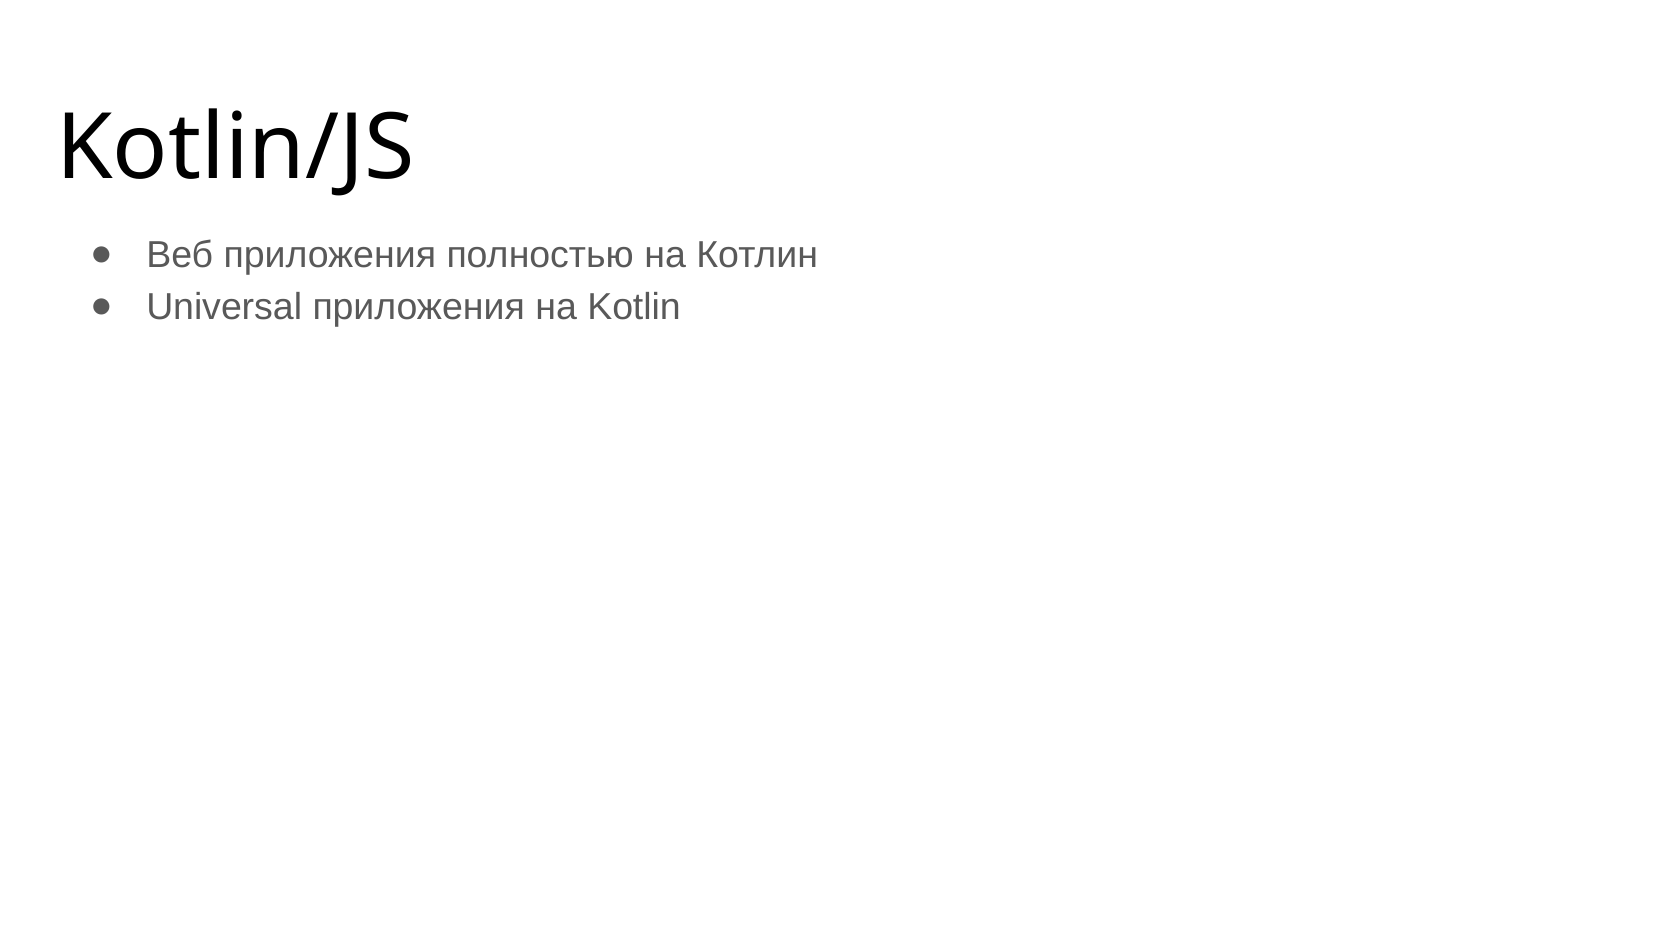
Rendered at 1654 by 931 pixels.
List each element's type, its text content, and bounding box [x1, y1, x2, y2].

list Веб приложения полностью на Котлин Universal приложения на Kotlin [56, 208, 1598, 827]
title Kotlin/JS [56, 80, 1598, 182]
